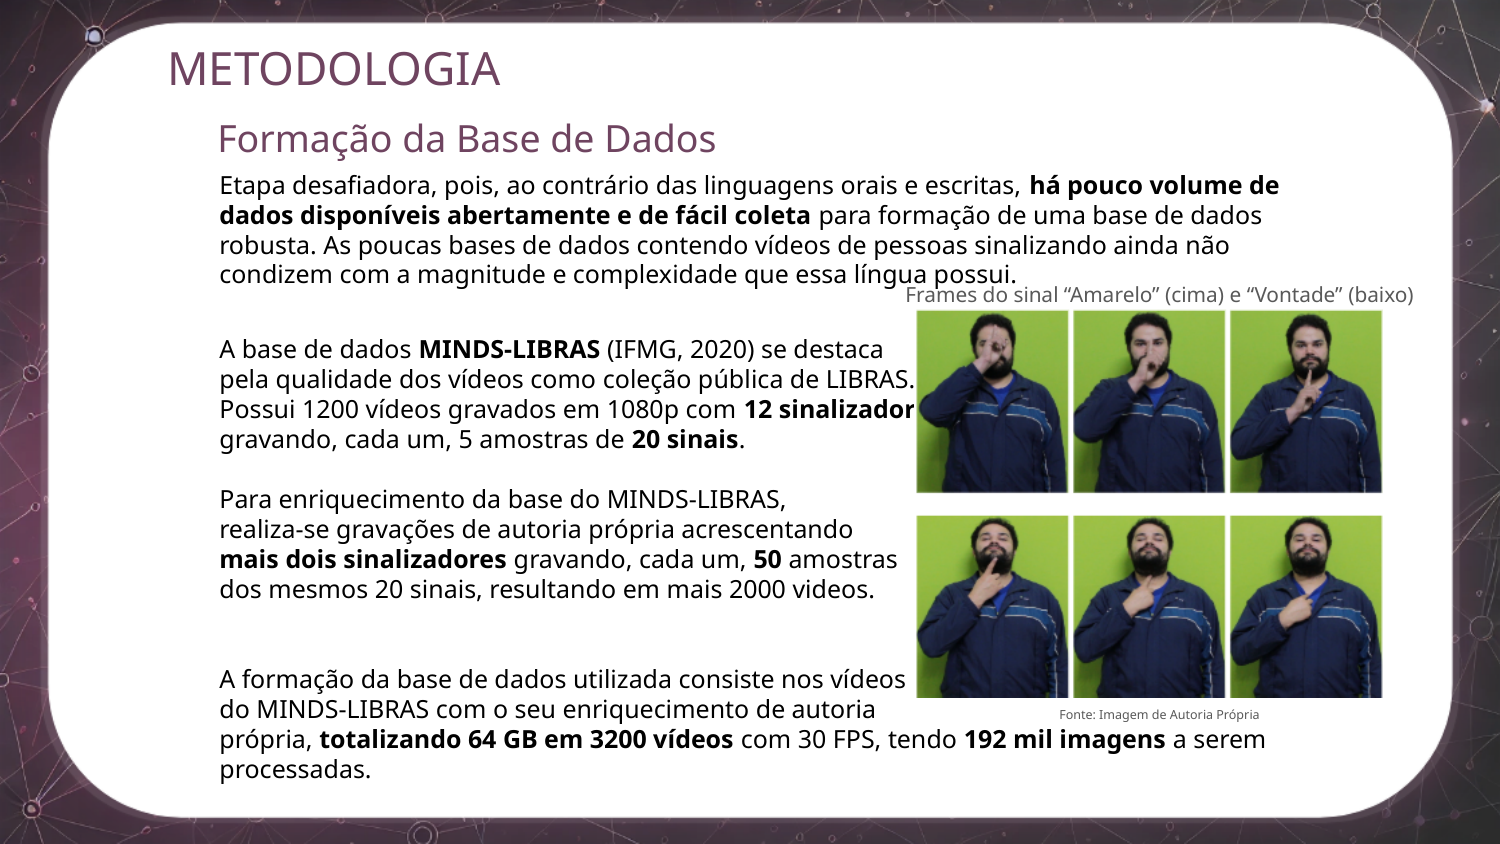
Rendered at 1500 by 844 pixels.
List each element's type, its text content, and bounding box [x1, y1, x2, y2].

text_box Frames do sinal “Amarelo” (cima) e “Vontade” (baixo) [890, 266, 1471, 339]
text_box Formação da Base de Dados [202, 99, 1404, 199]
picture [0, 0, 1500, 844]
text_box Etapa desafiadora, pois, ao contrário das linguagens orais e escritas, há pouco volume de dados disponíveis abertamente e de fácil coleta para formação de uma base de dados robusta. As poucas bases de dados contendo vídeos de pessoas sinalizando ainda não condizem com a magnitude e complexidade que essa língua possui. A base de dados MINDS-LIBRAS (IFMG, 2020) se destaca pela qualidade dos vídeos como coleção pública de LIBRAS. Possui 1200 vídeos gravados em 1080p com 12 sinalizadores gravando, cada um, 5 amostras de 20 sinais. Para enriquecimento da base do MINDS-LIBRAS, realiza-se gravações de autoria própria acrescentando mais dois sinalizadores gravando, cada um, 50 amostras dos mesmos 20 sinais, resultando em mais 2000 videos. A formação da base de dados utilizada consiste nos vídeos do MINDS-LIBRAS com o seu enriquecimento de autoria própria, totalizando 64 GB em 3200 vídeos com 30 FPS, tendo 192 mil imagens a serem processadas. [204, 154, 1367, 803]
text_box Fonte: Imagem de Autoria Própria [1044, 692, 1281, 748]
text_box METODOLOGIA [152, 24, 1354, 124]
